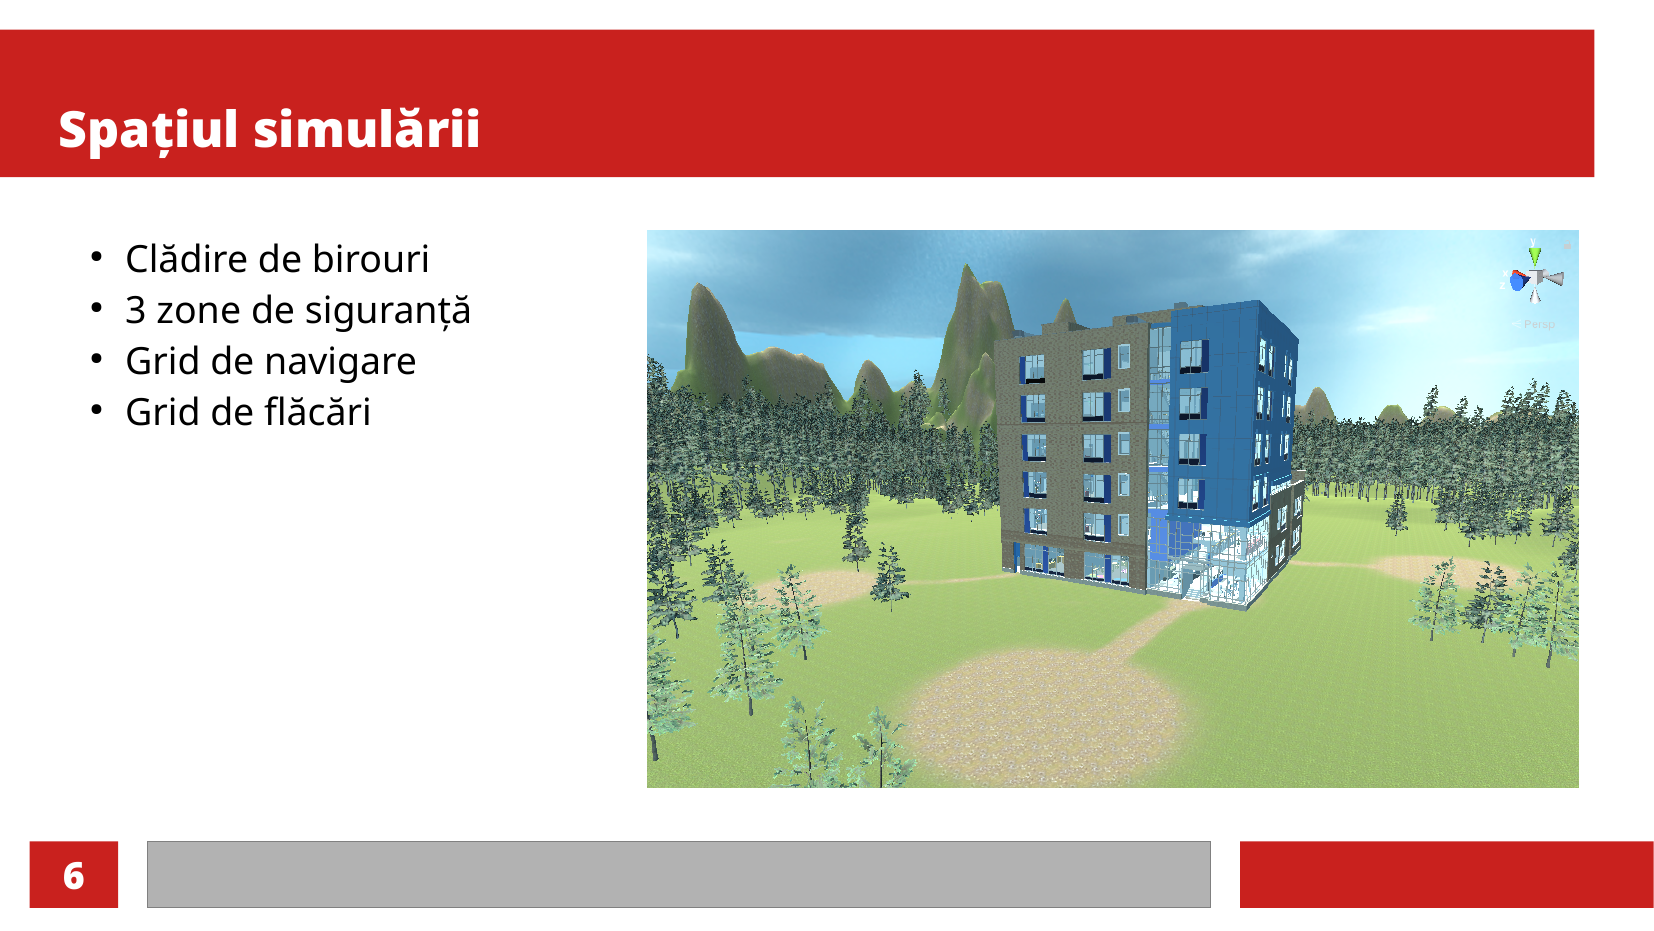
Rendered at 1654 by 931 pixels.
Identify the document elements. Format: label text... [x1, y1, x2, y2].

text_box Clădire de birouri 3 zone de siguranță Grid de navigare Grid de flăcări [75, 225, 638, 430]
title Spațiul simulării [59, 44, 1595, 163]
picture [647, 230, 1579, 788]
